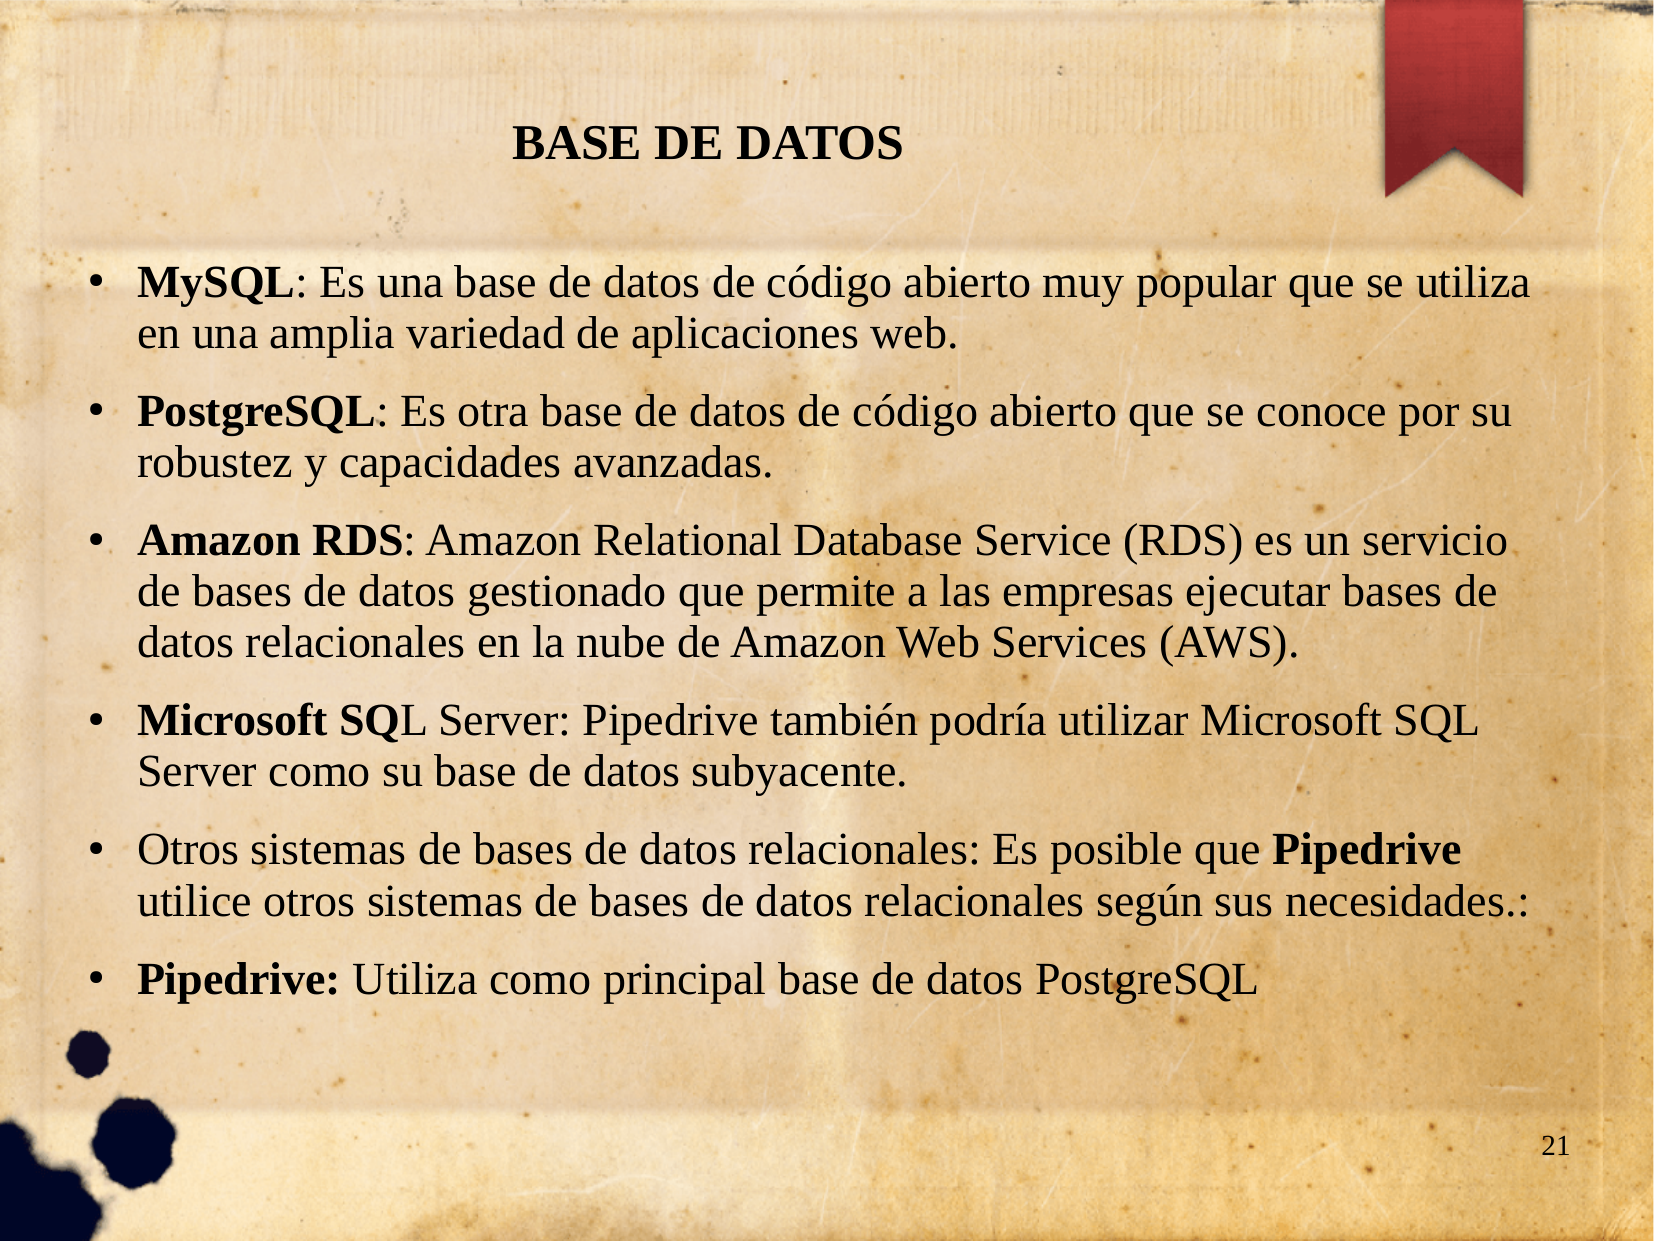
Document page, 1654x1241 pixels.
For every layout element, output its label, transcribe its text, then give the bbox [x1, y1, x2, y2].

title BASE DE DATOS [82, 49, 1347, 237]
list MySQL: Es una base de datos de código abierto muy popular que se utiliza en una amplia variedad de aplicaciones web. PostgreSQL: Es otra base de datos de código abierto que se conoce por su robustez y capacidades avanzadas. Amazon RDS: Amazon Relational Database Service (RDS) es un servicio de bases de datos gestionado que permite a las empresas ejecutar bases de datos relacionales en la nube de Amazon Web Services (AWS). Microsoft SQL Server: Pipedrive también podría utilizar Microsoft SQL Server como su base de datos subyacente. Otros sistemas de bases de datos relacionales: Es posible que Pipedrive utilice otros sistemas de bases de datos relacionales según sus necesidades.: Pipedrive: Utiliza como principal base de datos PostgreSQL [71, 256, 1543, 1026]
picture [0, 0, 1654, 1241]
